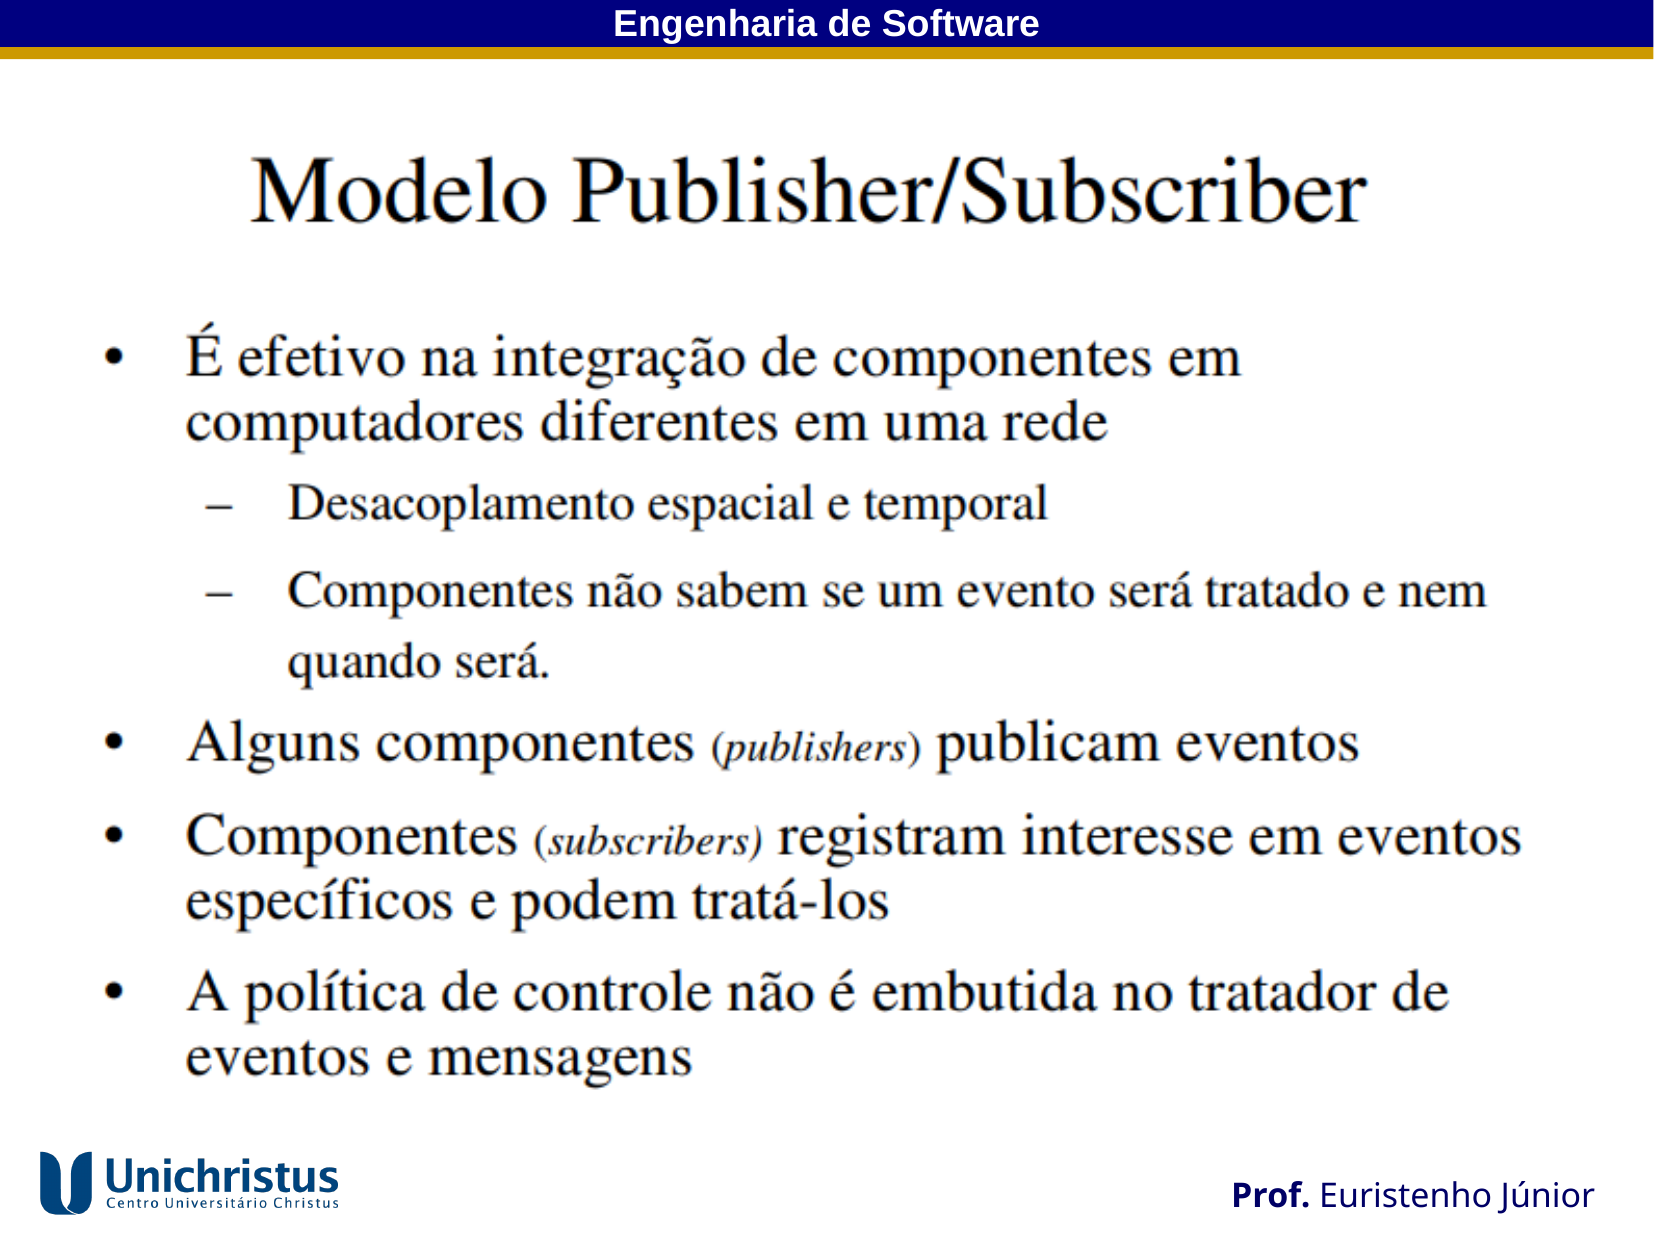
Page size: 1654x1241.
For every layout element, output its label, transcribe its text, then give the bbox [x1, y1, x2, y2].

text_box Prof. Euristenho Júnior [1216, 1163, 1654, 1224]
picture [35, 1148, 343, 1217]
text_box Engenharia de Software [0, 0, 1654, 47]
picture [83, 139, 1560, 1117]
text_box [0, 47, 1654, 60]
